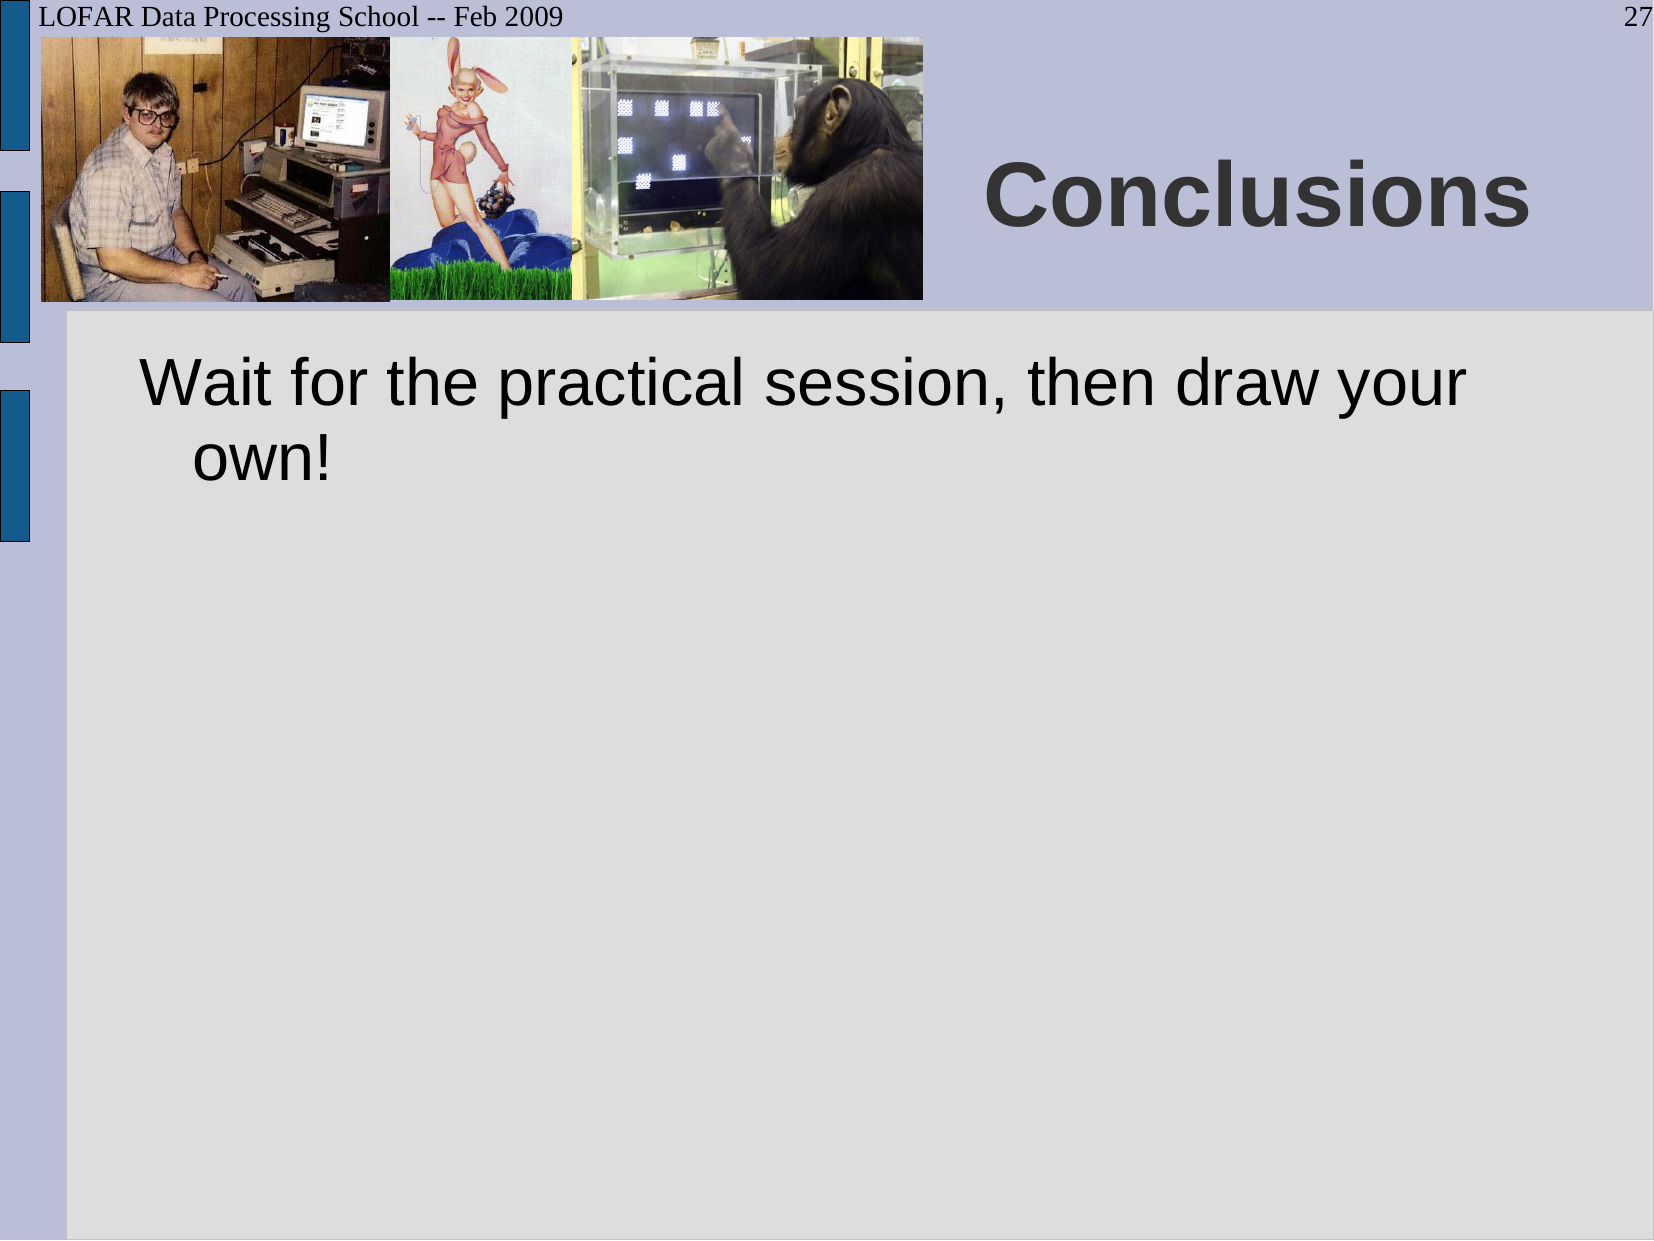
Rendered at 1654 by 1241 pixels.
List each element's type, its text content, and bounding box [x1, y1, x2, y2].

picture [41, 37, 923, 302]
title Conclusions [923, 91, 1534, 299]
list Wait for the practical session, then draw your own! [121, 344, 1534, 1127]
